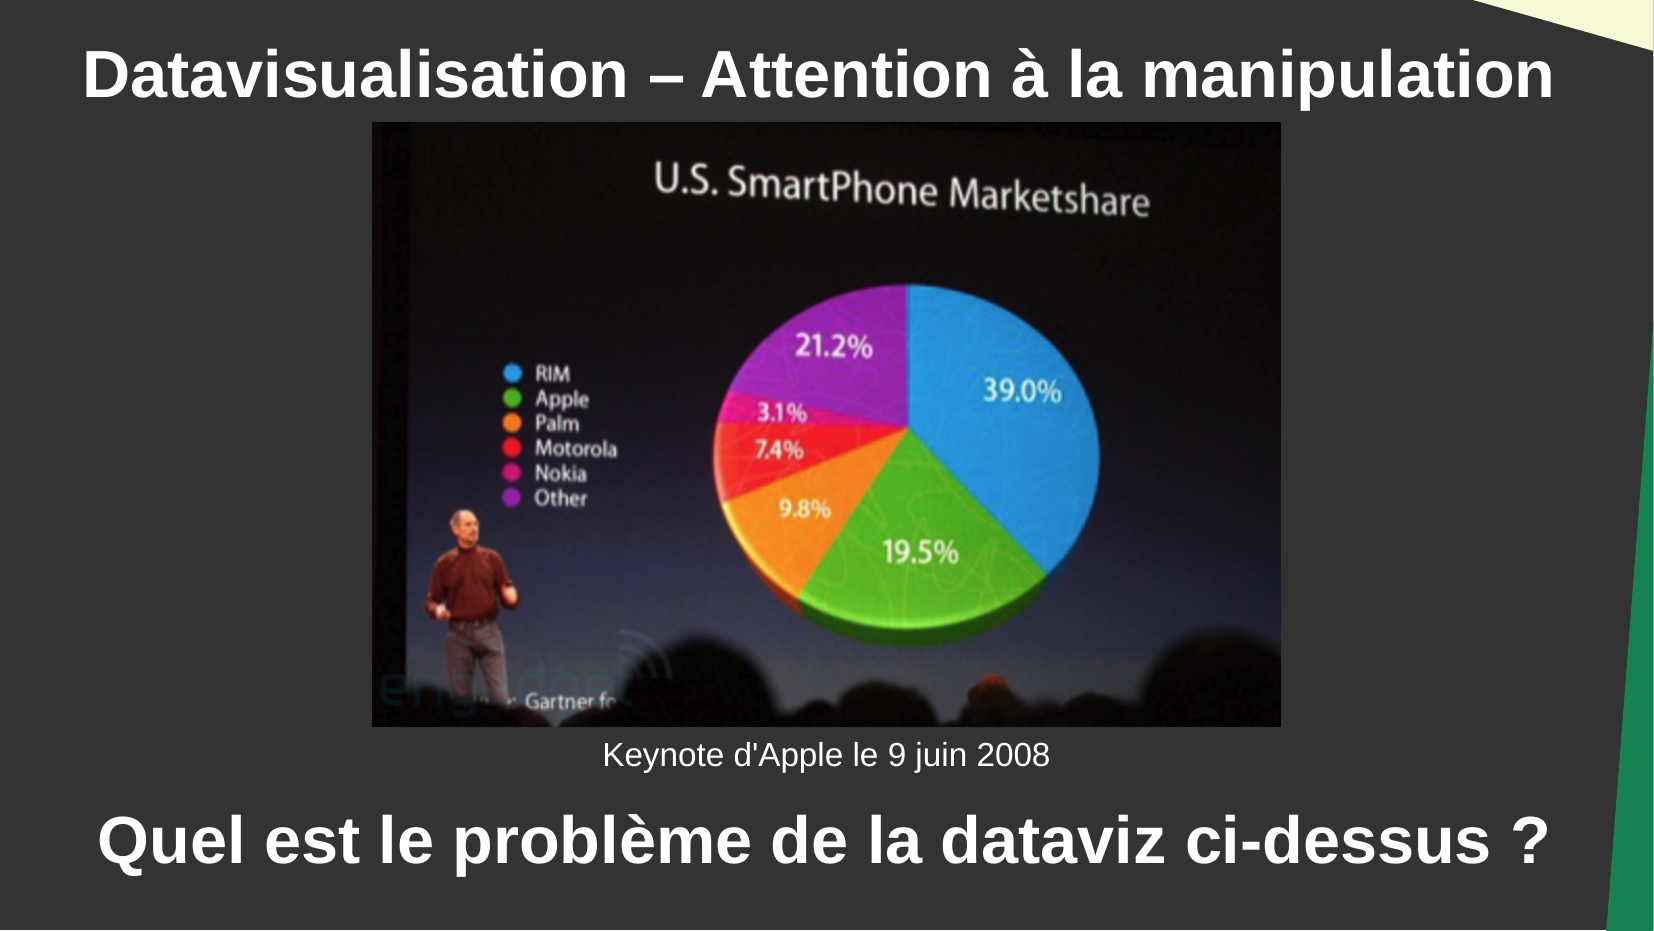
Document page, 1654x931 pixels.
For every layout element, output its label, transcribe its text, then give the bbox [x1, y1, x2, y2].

text_box [1606, 313, 1654, 931]
title Quel est le problème de la dataviz ci-dessus ? [81, 803, 1570, 888]
text_box [1473, 0, 1654, 52]
title Keynote d'Apple le 9 juin 2008 [31, 736, 1622, 774]
picture [372, 122, 1281, 727]
title Datavisualisation – Attention à la manipulation [82, 37, 1571, 122]
